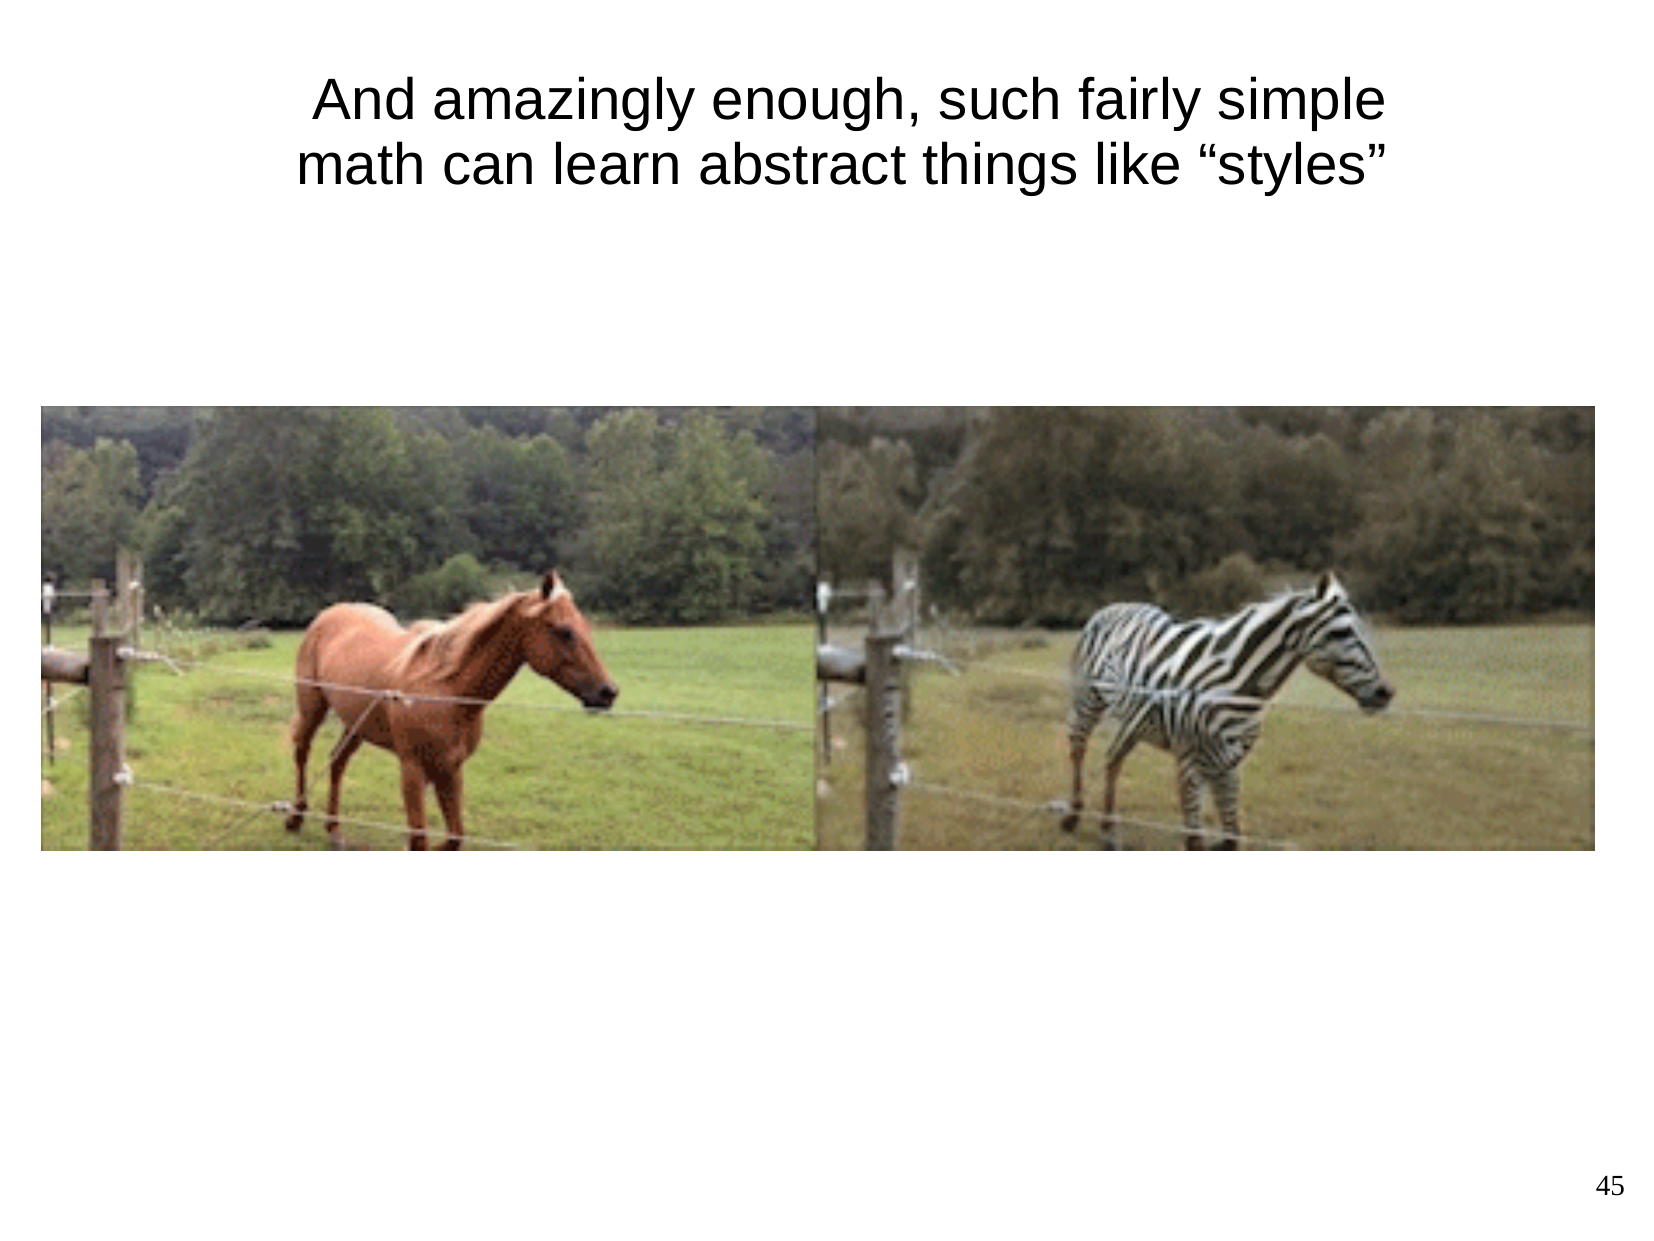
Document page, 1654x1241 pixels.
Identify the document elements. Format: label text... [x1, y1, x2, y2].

text_box And amazingly enough, such fairly simple math can learn abstract things like “styles” [236, 59, 1465, 204]
picture [41, 406, 1595, 851]
